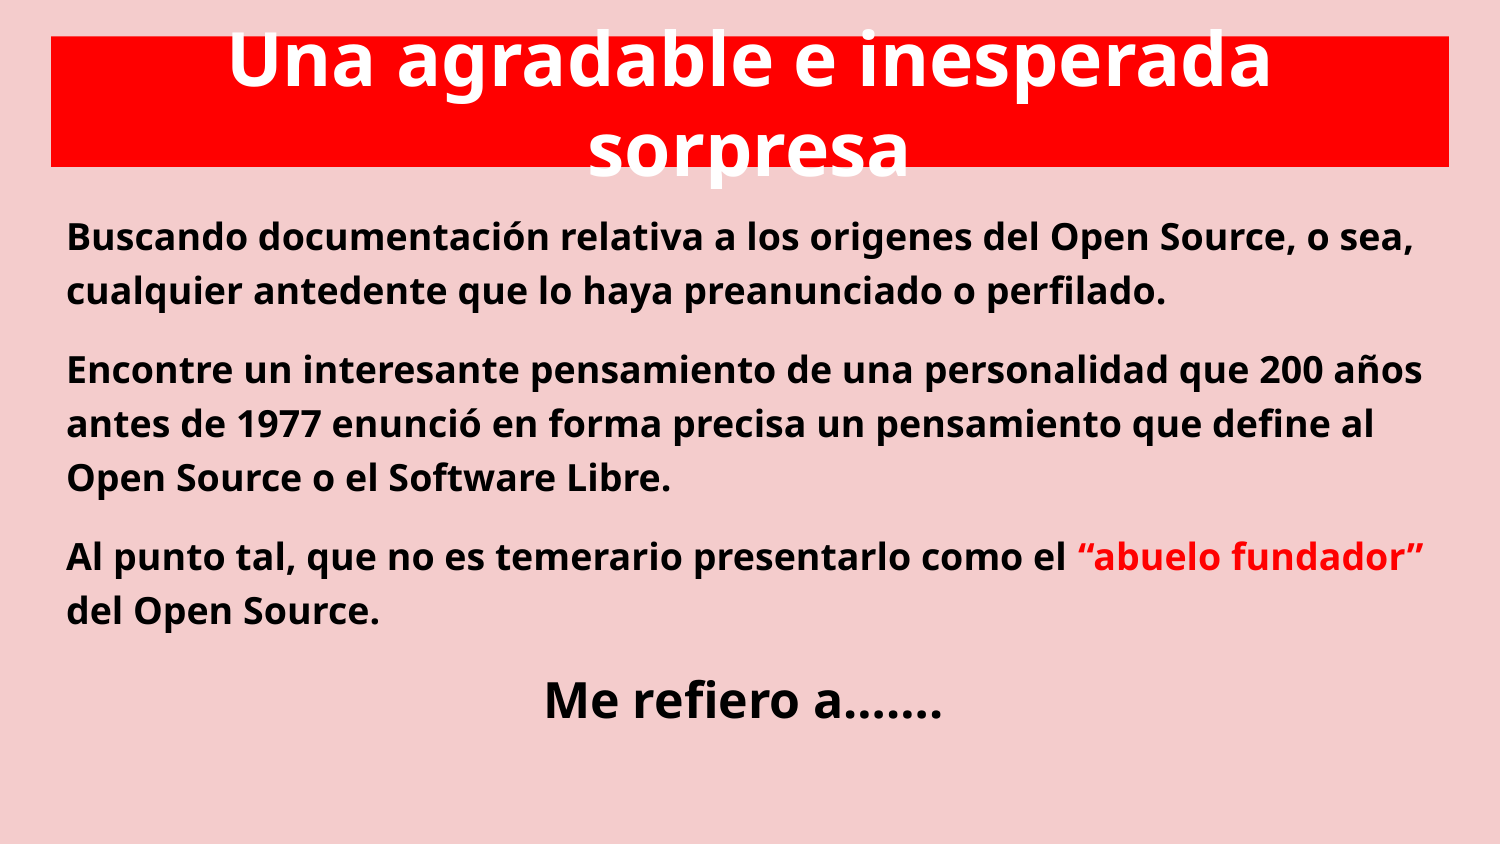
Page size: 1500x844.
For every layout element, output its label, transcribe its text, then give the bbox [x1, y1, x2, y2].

list Buscando documentación relativa a los origenes del Open Source, o sea, cualquier antedente que lo haya preanunciado o perfilado. Encontre un interesante pensamiento de una personalidad que 200 años antes de 1977 enunció en forma precisa un pensamiento que define al Open Source o el Software Libre. Al punto tal, que no es temerario presentarlo como el “abuelo fundador” del Open Source. Me refiero a……. [51, 189, 1449, 750]
title Una agradable e inesperada sorpresa [51, 36, 1449, 167]
